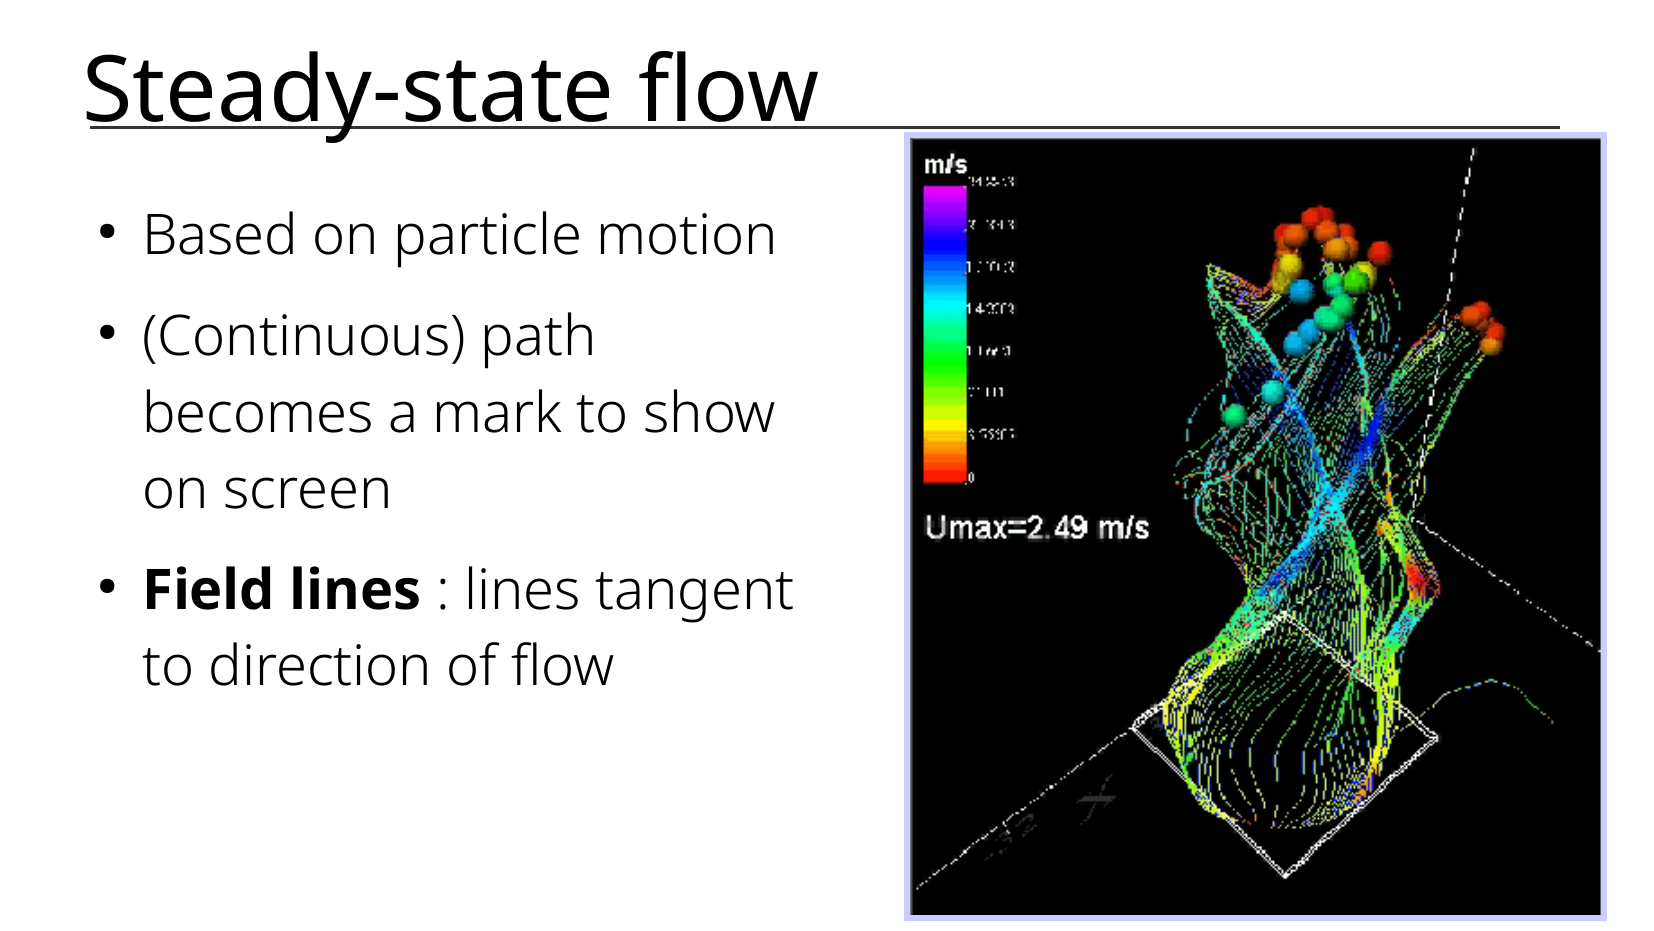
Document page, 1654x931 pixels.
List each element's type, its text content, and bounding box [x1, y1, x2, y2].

picture [910, 138, 1601, 916]
list Based on particle motion (Continuous) path becomes a mark to show on screen Field lines : lines tangent to direction of flow [82, 195, 809, 811]
title Steady-state flow [82, 32, 1571, 140]
